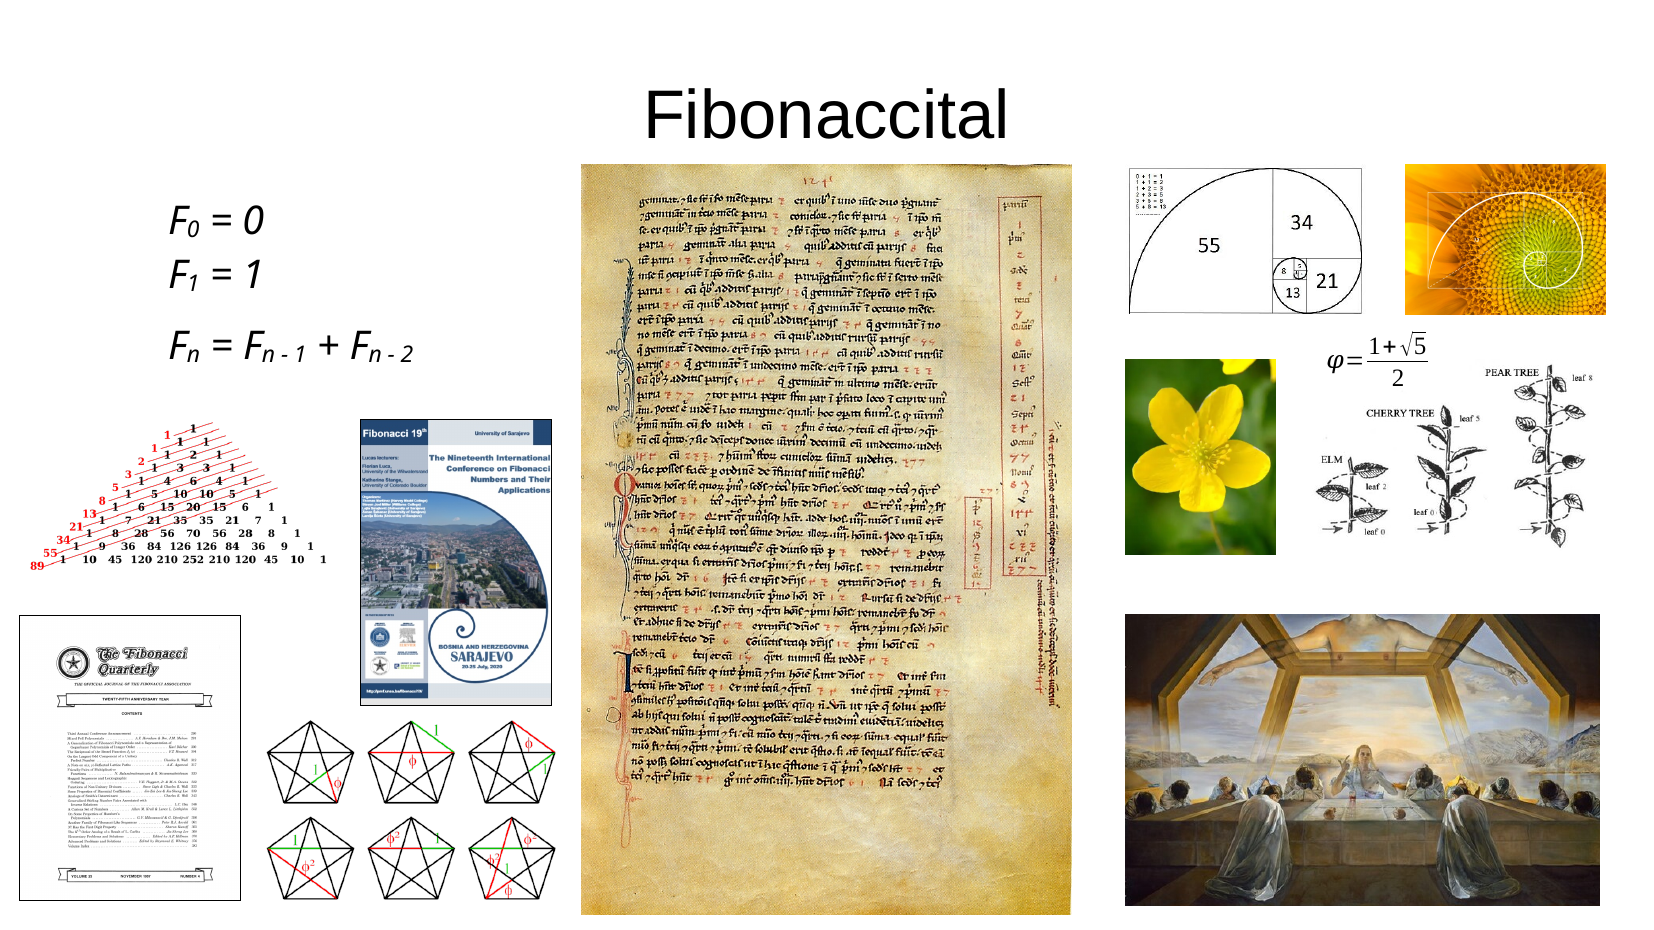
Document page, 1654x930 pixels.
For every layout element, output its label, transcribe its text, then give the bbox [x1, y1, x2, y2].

picture [581, 193, 1072, 916]
title Fibonaccital [82, 36, 1571, 193]
picture [266, 719, 556, 901]
picture [1125, 359, 1276, 556]
chart [1320, 330, 1436, 392]
picture [360, 419, 552, 706]
picture [1405, 164, 1606, 316]
picture [1125, 614, 1600, 907]
picture [24, 419, 336, 576]
list F0 = 0 F1 = 1 Fn = Fn - 1 + Fn - 2 [112, 193, 503, 372]
picture [1305, 359, 1606, 556]
picture [1125, 164, 1366, 317]
picture [19, 614, 241, 901]
